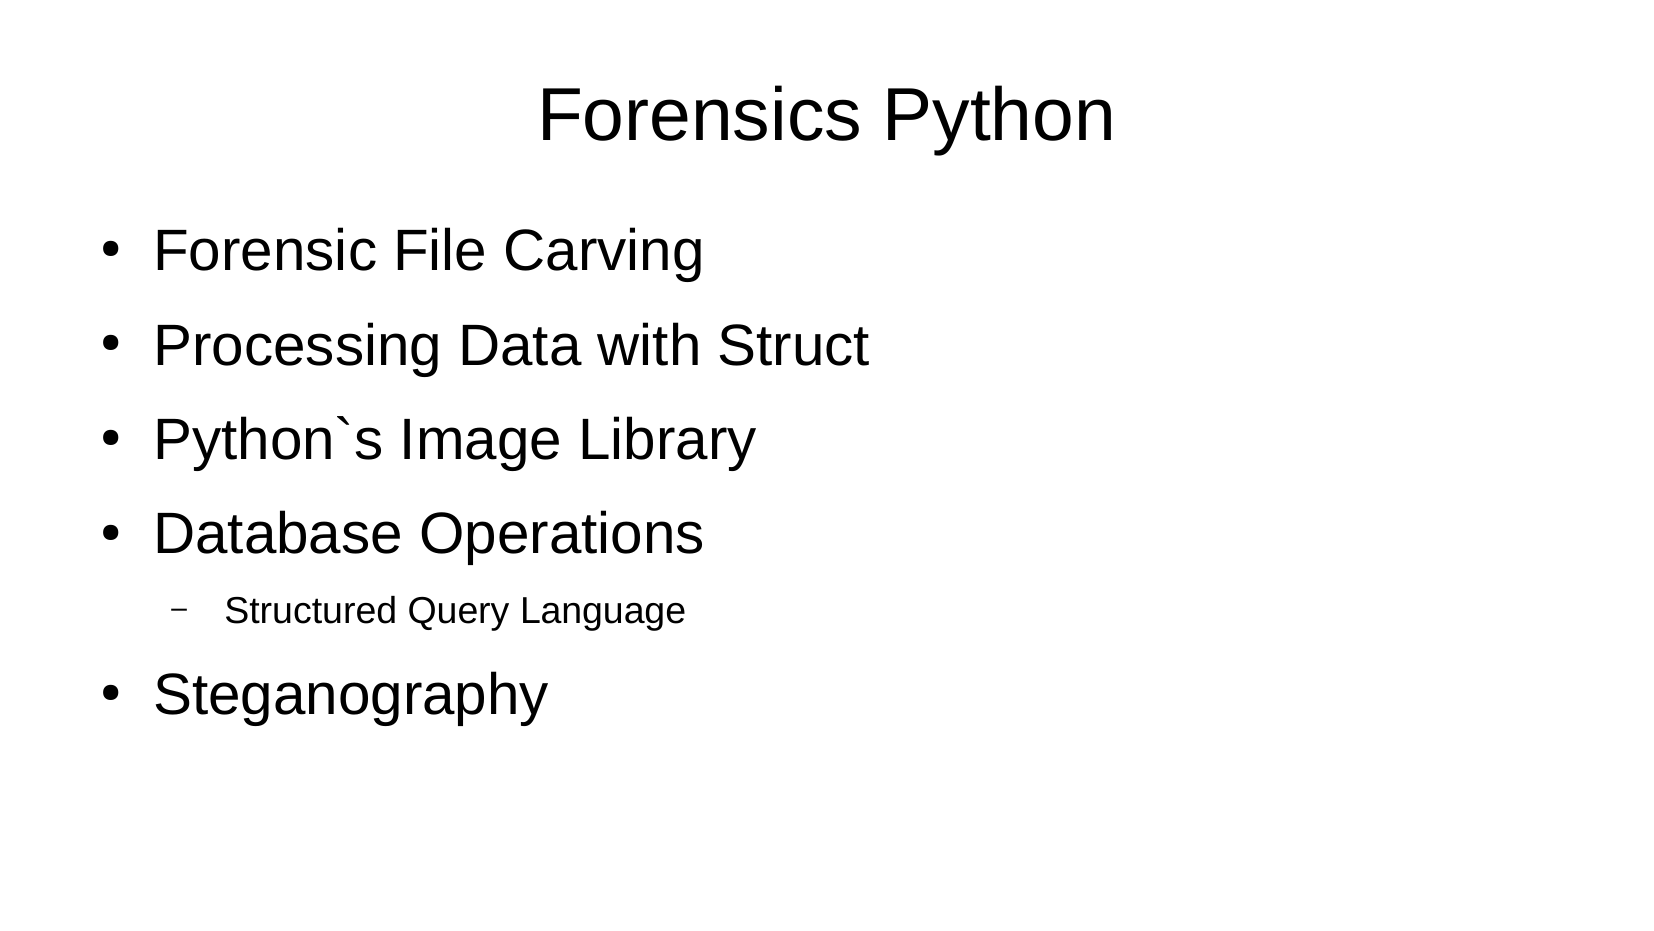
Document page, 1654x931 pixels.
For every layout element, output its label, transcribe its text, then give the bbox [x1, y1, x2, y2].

title Forensics Python [82, 37, 1571, 193]
list Forensic File Carving Processing Data with Struct Python`s Image Library Database Operations Structured Query Language Steganography [82, 217, 1571, 758]
